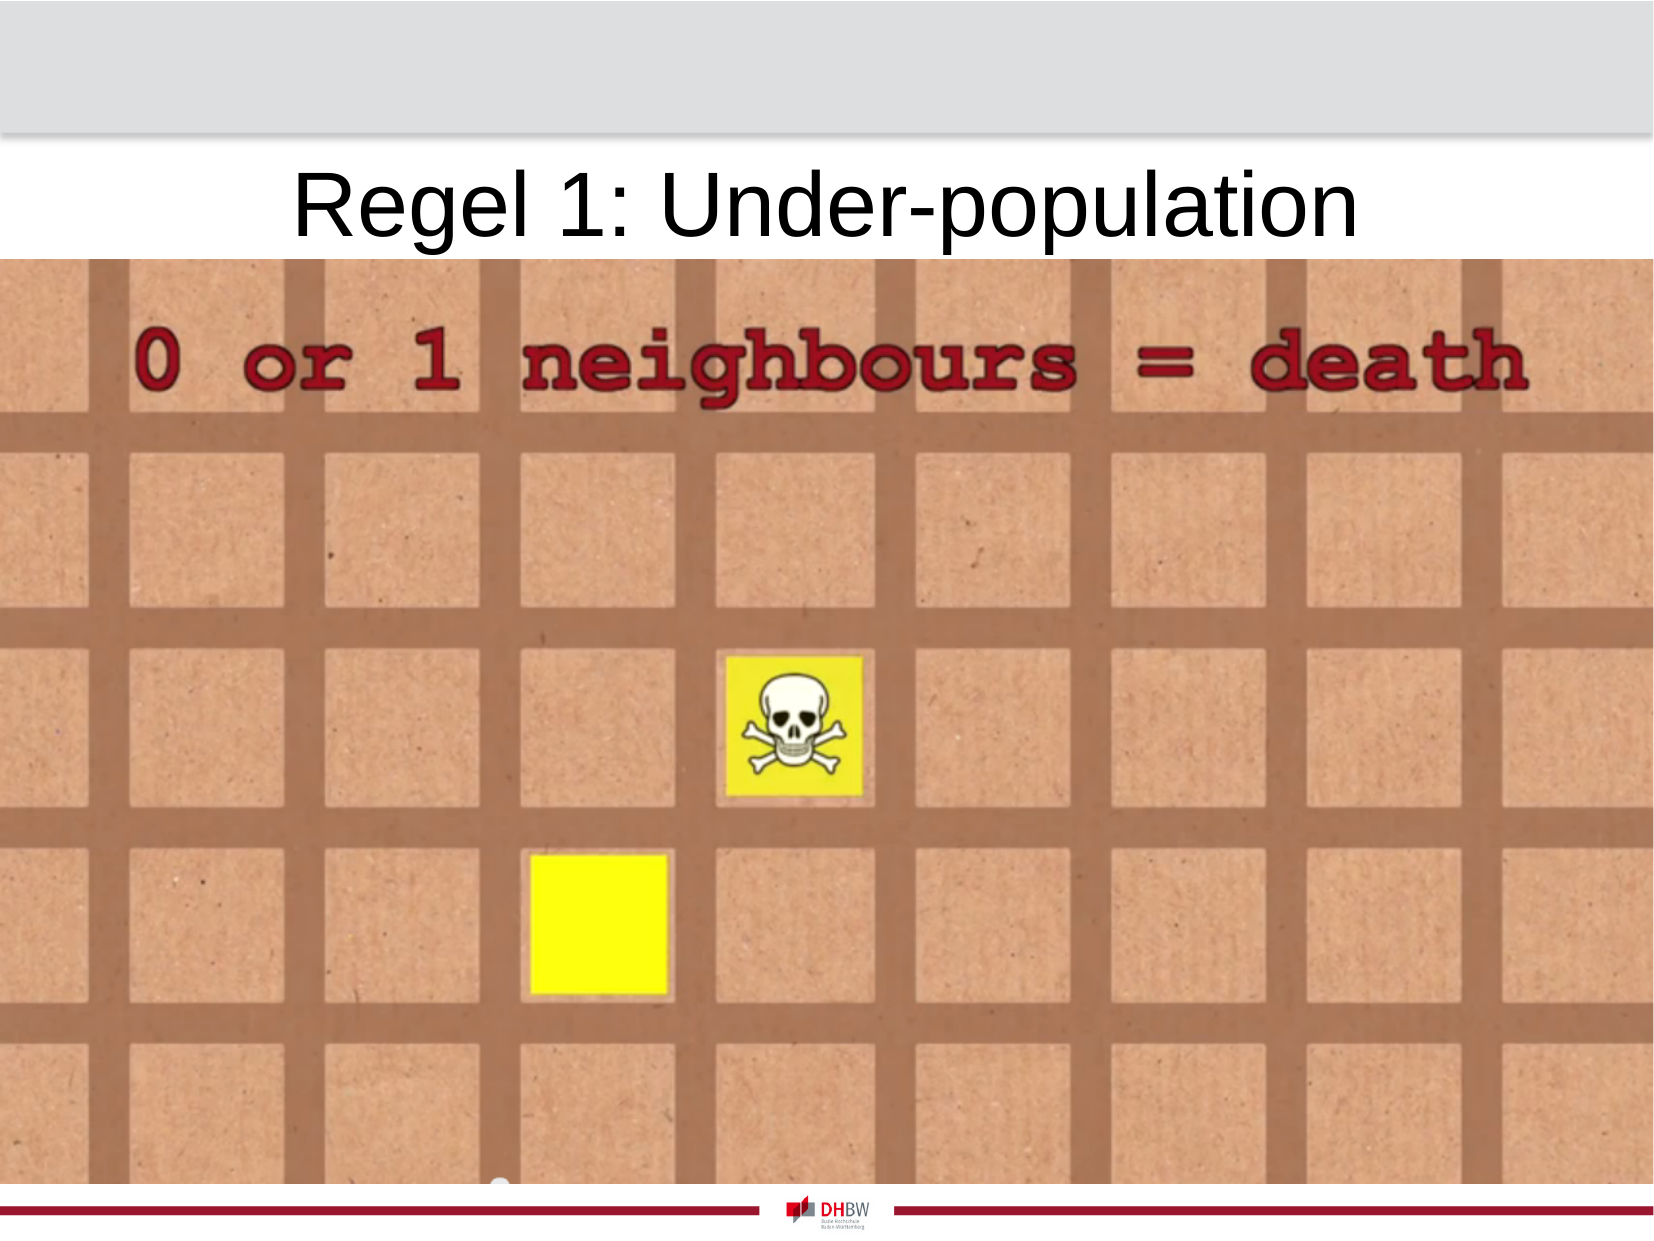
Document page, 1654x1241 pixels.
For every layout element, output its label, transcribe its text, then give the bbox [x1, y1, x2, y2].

title Regel 1: Under-population [82, 49, 1571, 257]
picture [0, 1, 1654, 1237]
